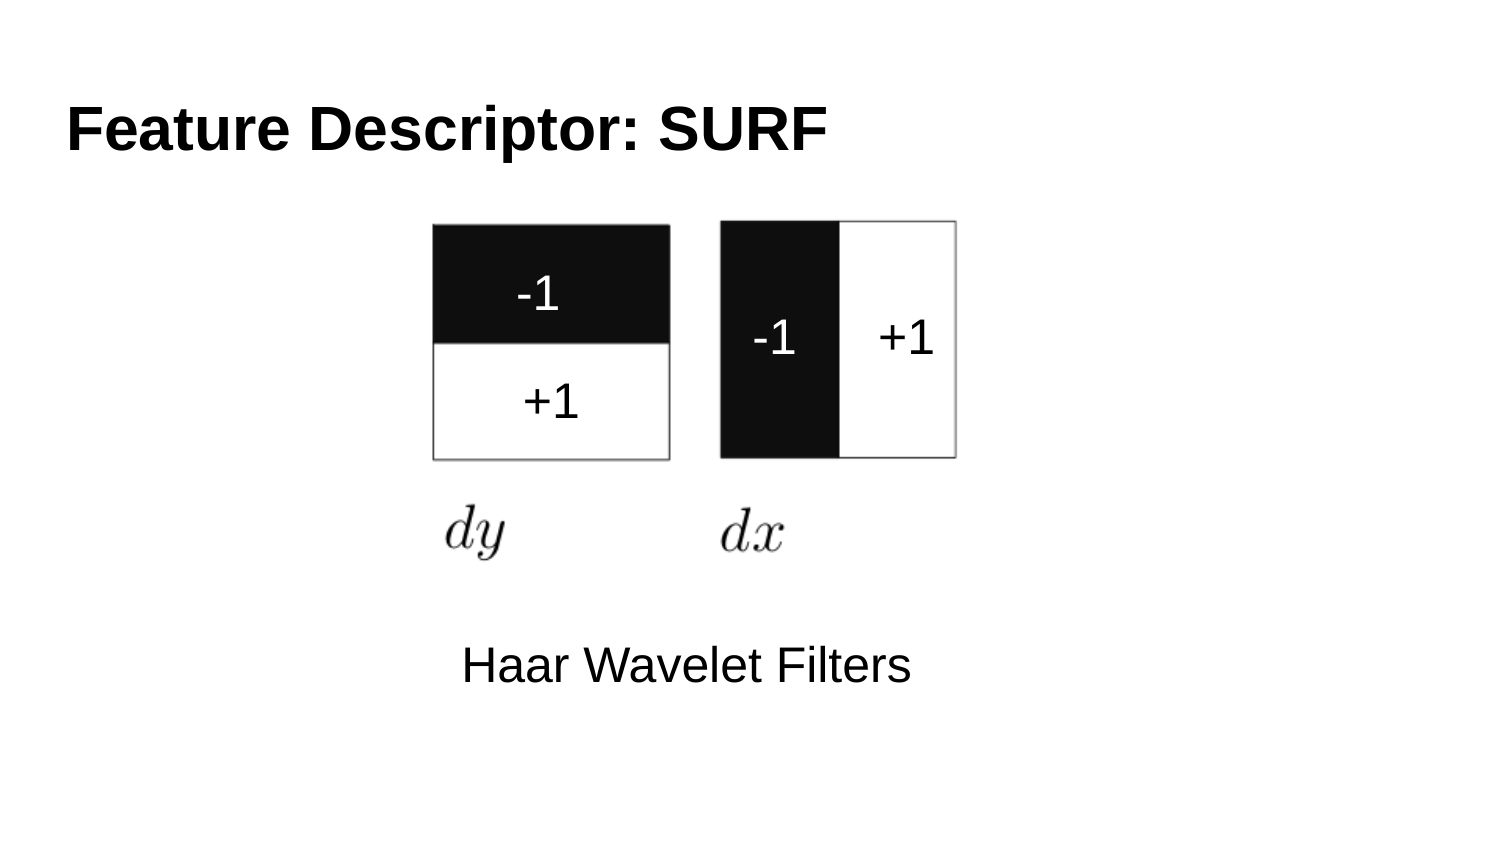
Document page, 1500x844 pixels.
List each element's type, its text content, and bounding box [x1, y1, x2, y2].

text_box -1 [501, 245, 592, 340]
picture [389, 185, 1001, 584]
text_box -1 [737, 289, 828, 384]
text_box Haar Wavelet Filters [446, 617, 1429, 732]
title Feature Descriptor: SURF [51, 72, 1449, 167]
text_box +1 [863, 289, 954, 384]
text_box +1 [507, 353, 599, 448]
